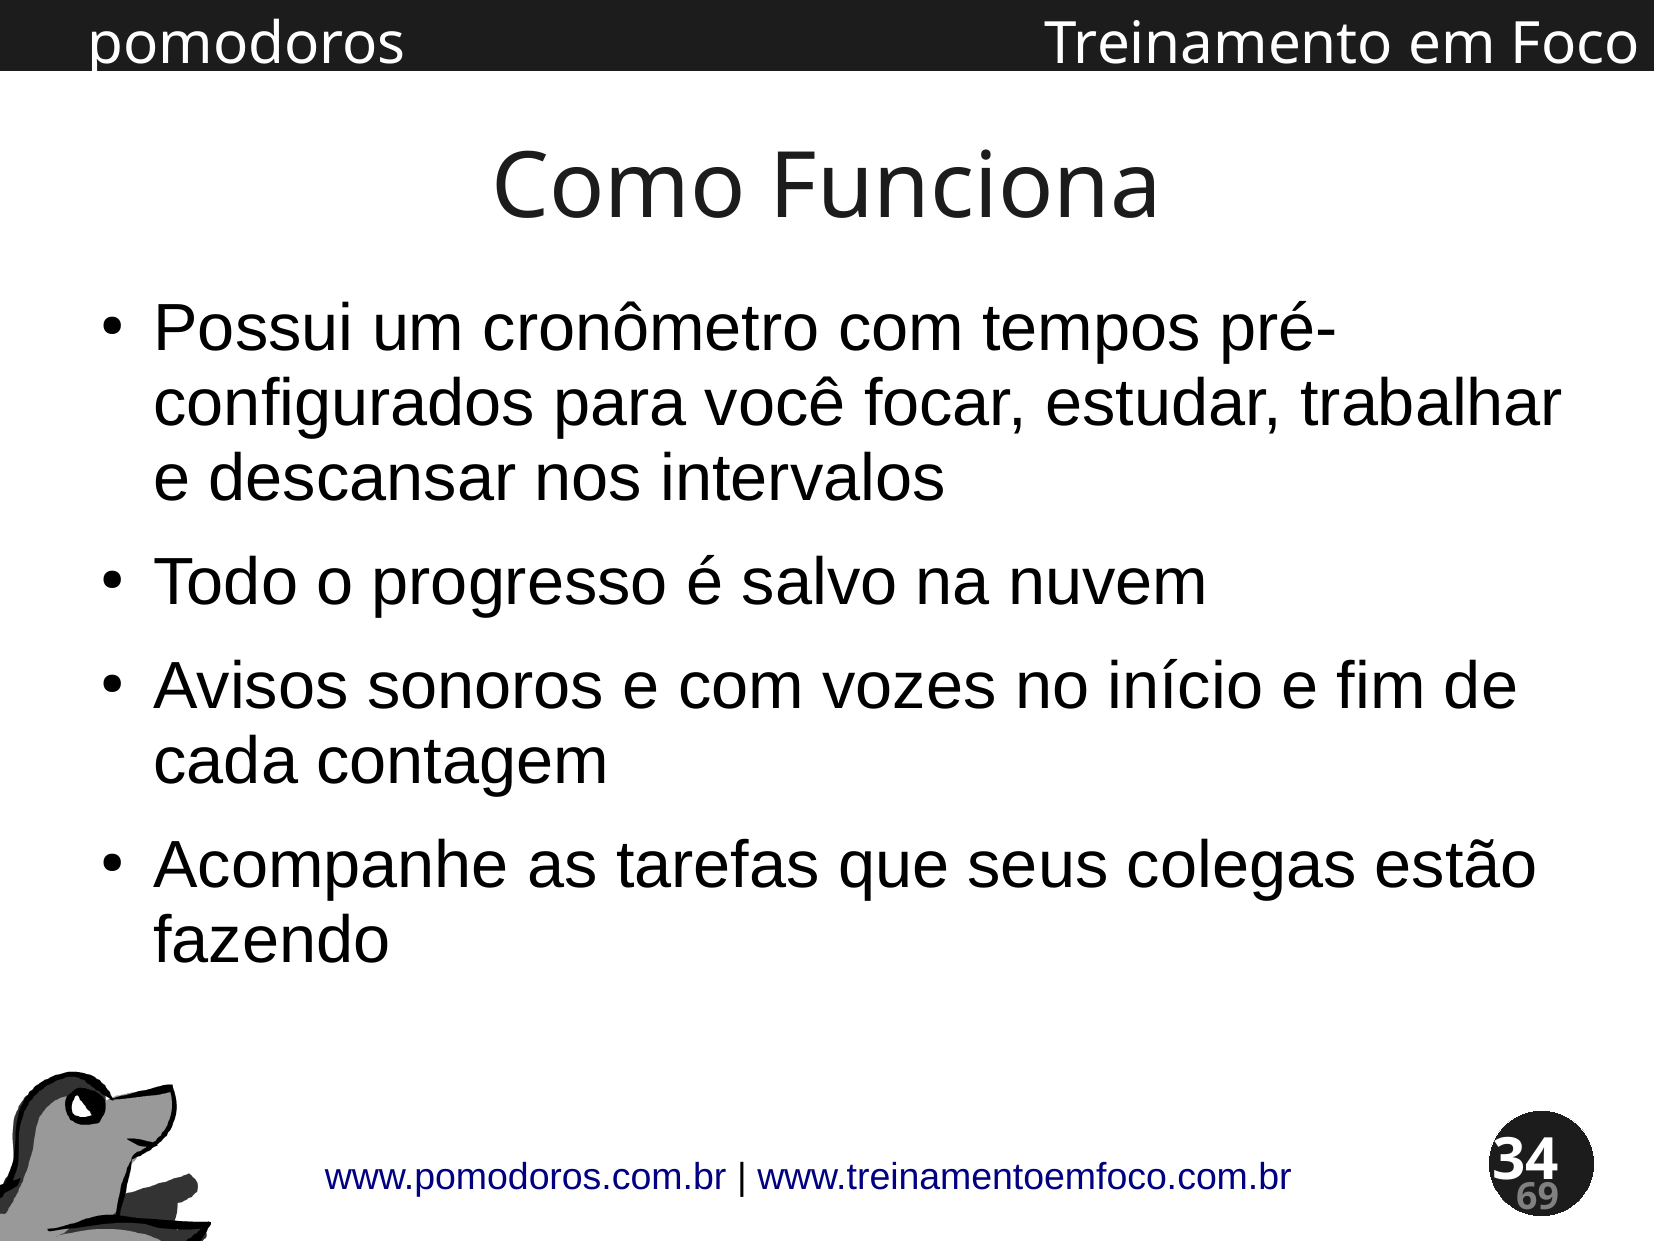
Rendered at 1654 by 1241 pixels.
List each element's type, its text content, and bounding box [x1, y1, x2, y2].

picture [0, 1003, 249, 1241]
list Possui um cronômetro com tempos pré-configurados para você focar, estudar, trabalhar e descansar nos intervalos Todo o progresso é salvo na nuvem Avisos sonoros e com vozes no início e fim de cada contagem Acompanhe as tarefas que seus colegas estão fazendo [82, 290, 1571, 1010]
title Como Funciona [82, 78, 1571, 287]
